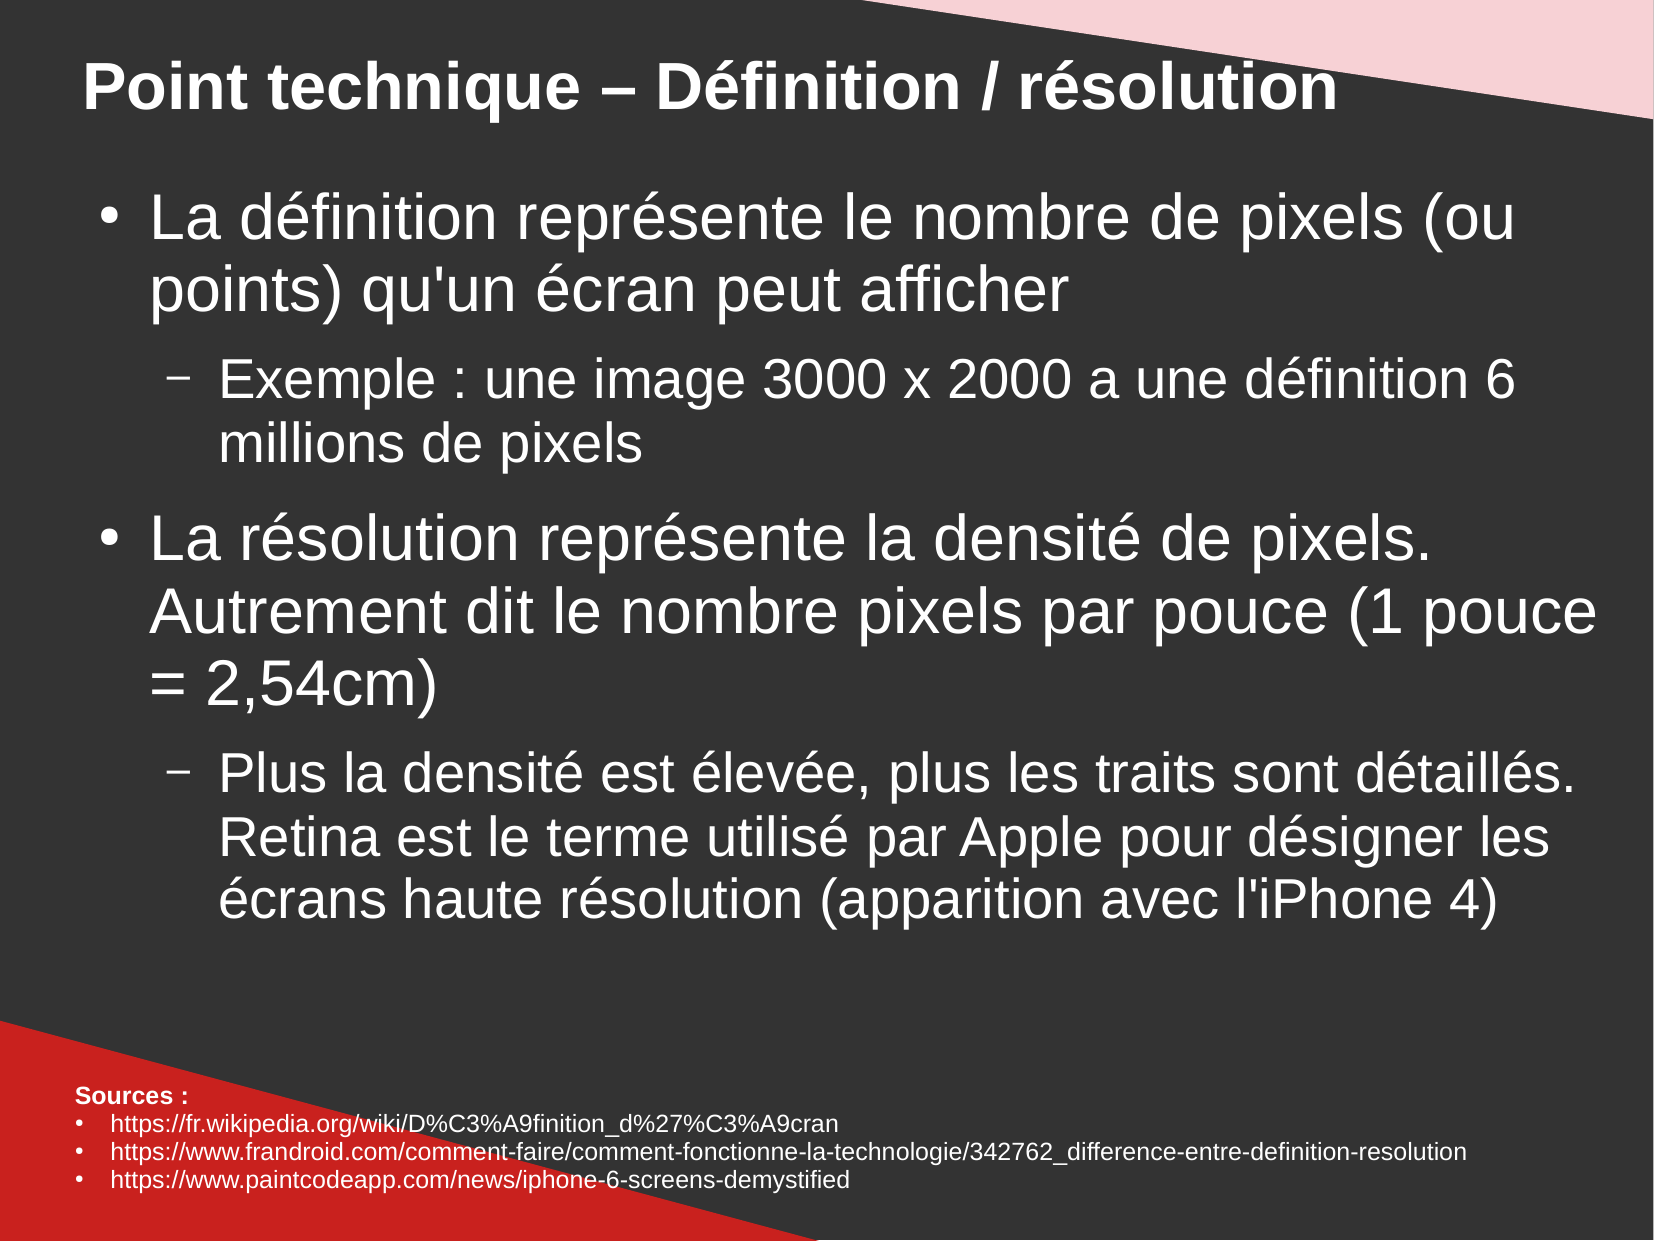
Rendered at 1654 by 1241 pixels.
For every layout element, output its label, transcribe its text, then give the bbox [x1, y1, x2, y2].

list La définition représente le nombre de pixels (ou points) qu'un écran peut afficher Exemple : une image 3000 x 2000 a une définition 6 millions de pixels La résolution représente la densité de pixels. Autrement dit le nombre pixels par pouce (1 pouce = 2,54cm) Plus la densité est élevée, plus les traits sont détaillés. Retina est le terme utilisé par Apple pour désigner les écrans haute résolution (apparition avec l'iPhone 4) [80, 180, 1605, 981]
text_box [0, 1020, 199, 1241]
text_box [861, 0, 1654, 120]
text_box Sources : https://fr.wikipedia.org/wiki/D%C3%A9finition_d%27%C3%A9cran https://www.frandroid.com/comment-faire/comment-fonctionne-la-technologie/342762_difference-entre-definition-resolution https://www.paintcodeapp.com/news/iphone-6-screens-demystified [60, 1074, 1546, 1241]
title Point technique – Définition / résolution [82, 49, 1571, 162]
